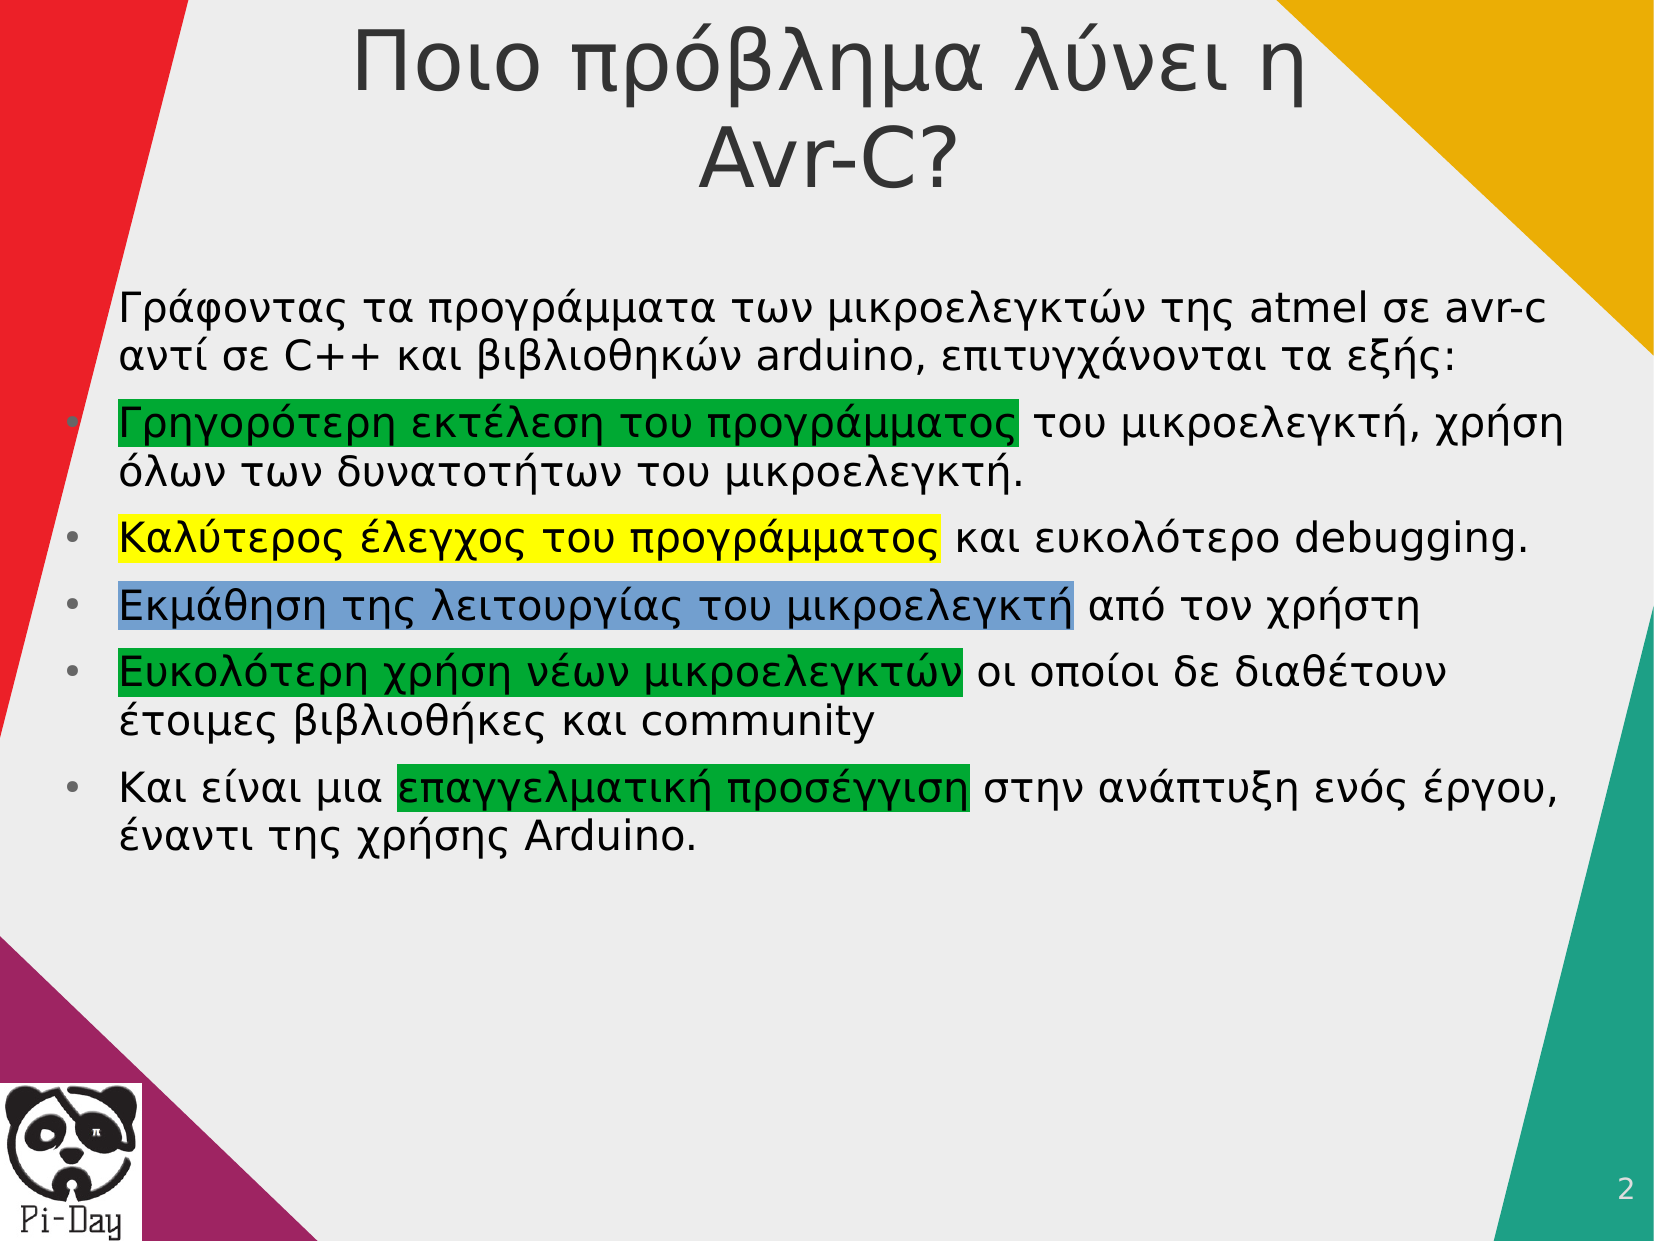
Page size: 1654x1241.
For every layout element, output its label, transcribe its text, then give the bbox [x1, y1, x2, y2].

title Ποιο πρόβλημα λύνει η Avr-C? [289, 13, 1372, 208]
picture [0, 1083, 142, 1241]
list Γράφοντας τα προγράμματα των μικροελεγκτών της atmel σε avr-c αντί σε C++ και βιβλιοθηκών arduino, επιτυγχάνονται τα εξής: Γρηγορότερη εκτέλεση του προγράμματος του μικροελεγκτή, χρήση όλων των δυνατοτήτων του μικροελεγκτή. Καλύτερος έλεγχος του προγράμματος και ευκολότερο debugging. Εκμάθηση της λειτουργίας του μικροελεγκτή από τον χρήστη Ευκολότερη χρήση νέων μικροελεγκτών οι οποίοι δε διαθέτουν έτοιμες βιβλιοθήκες και community Και είναι μια επαγγελματική προσέγγιση στην ανάπτυξη ενός έργου, έναντι της χρήσης Arduino. [47, 283, 1583, 1040]
